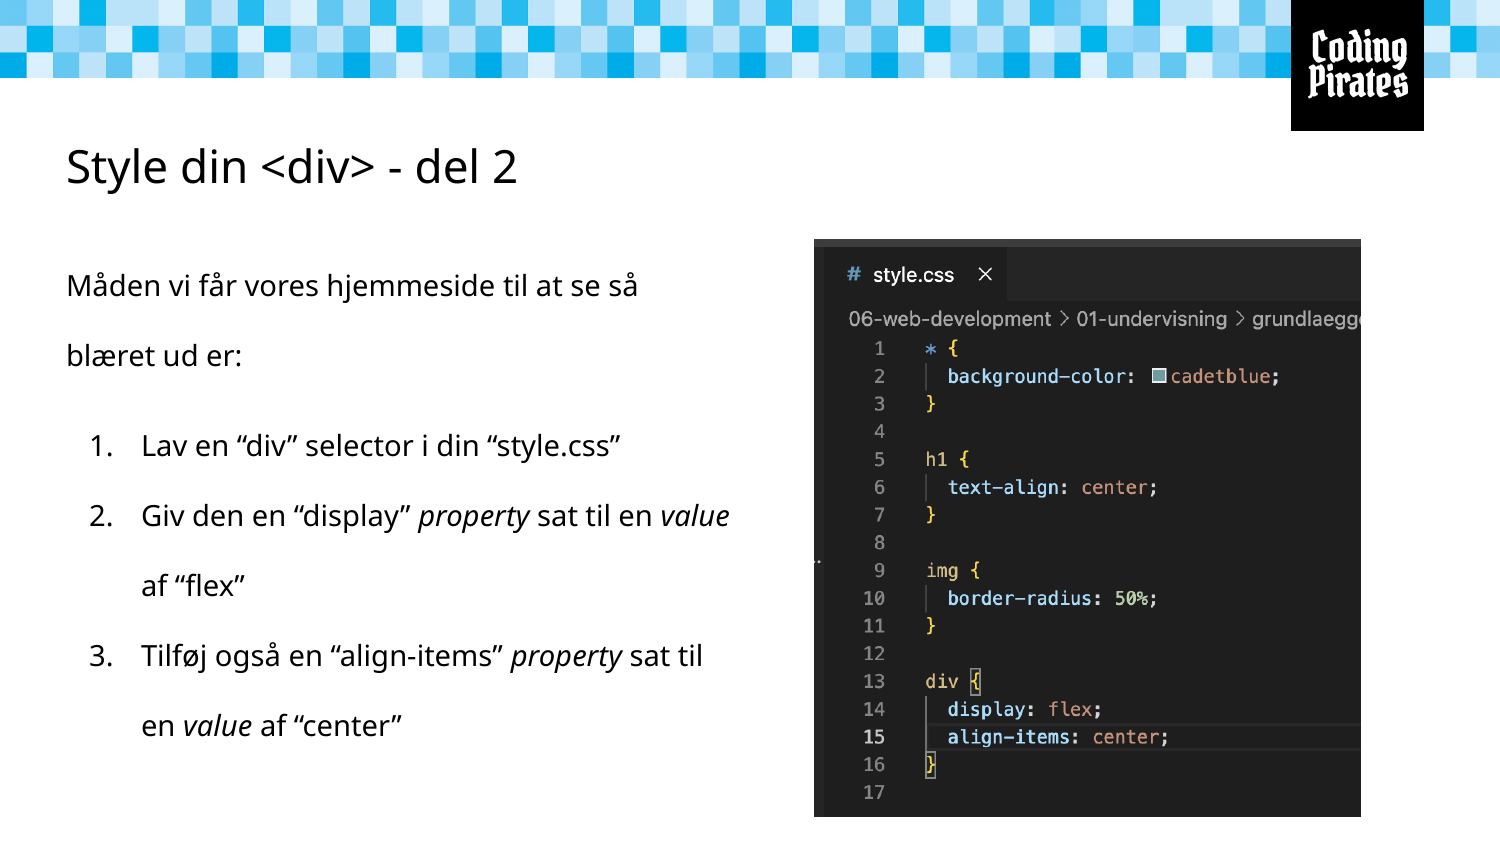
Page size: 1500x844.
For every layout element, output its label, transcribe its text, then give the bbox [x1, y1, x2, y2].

picture [814, 239, 1361, 817]
picture [0, 0, 1056, 78]
title Style din <div> - del 2 [51, 123, 1223, 217]
list Måden vi får vores hjemmeside til at se så blæret ud er: Lav en “div” selector i din “style.css” Giv den en “display” property sat til en value af “flex” Tilføj også en “align-items” property sat til en value af “center” [51, 216, 747, 800]
picture [1291, 0, 1424, 131]
